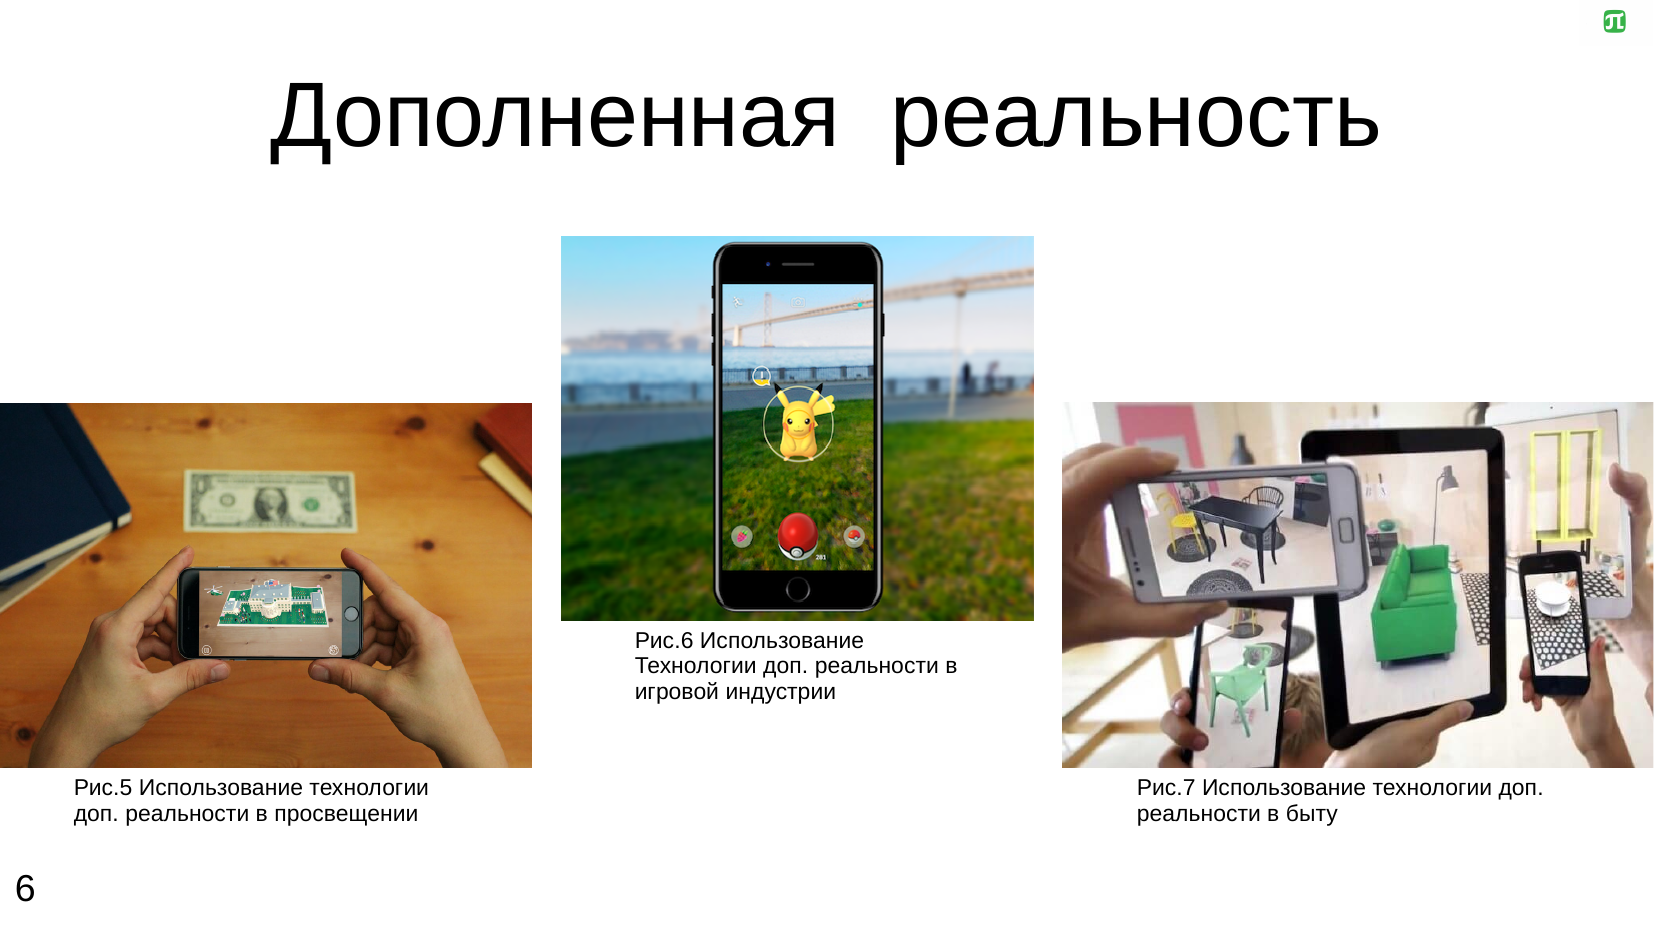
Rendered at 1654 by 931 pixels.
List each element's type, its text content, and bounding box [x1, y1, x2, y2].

title Дополненная реальность [82, 37, 1571, 193]
text_box Рис.7 Использование технологии доп. реальности в быту [1122, 767, 1595, 834]
picture [561, 236, 1034, 621]
picture [1579, 0, 1654, 46]
text_box <номер> [0, 860, 562, 931]
text_box Рис.6 Использование Технологии доп. реальности в игровой индустрии [620, 620, 975, 712]
picture [1062, 402, 1654, 768]
text_box Рис.5 Использование технологии доп. реальности в просвещении [59, 767, 473, 860]
picture [0, 403, 532, 768]
